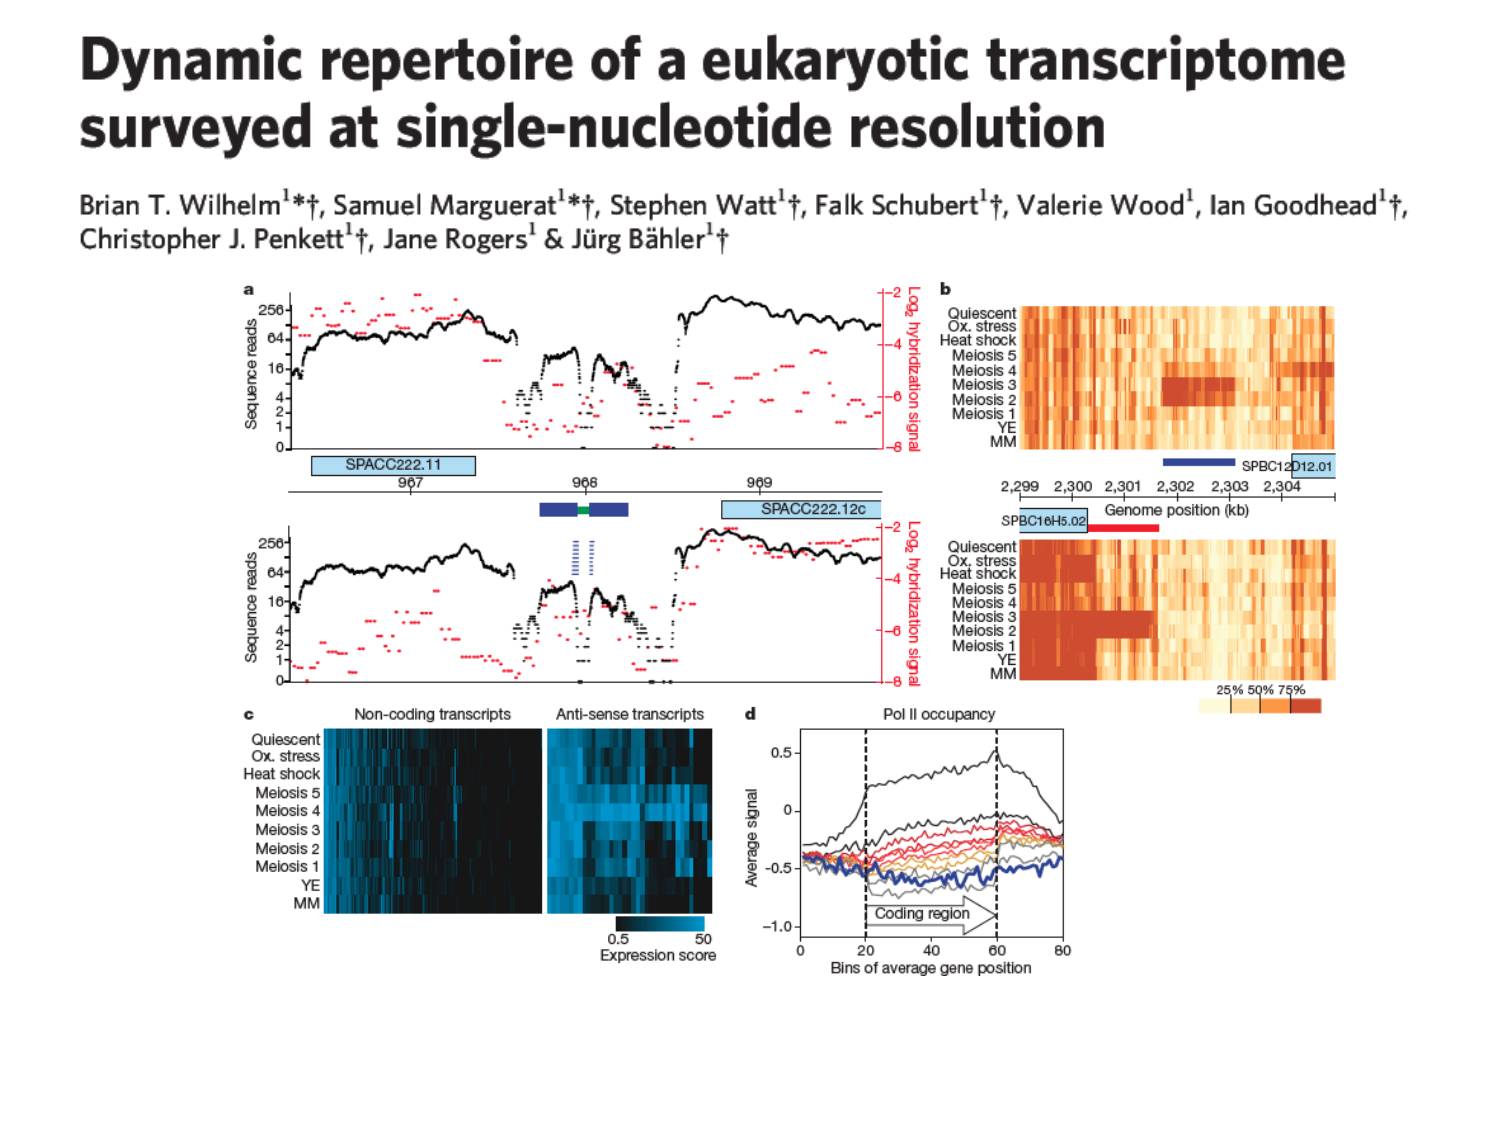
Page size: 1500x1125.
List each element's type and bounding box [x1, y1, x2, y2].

picture [0, 8, 1500, 263]
picture [188, 267, 1365, 976]
